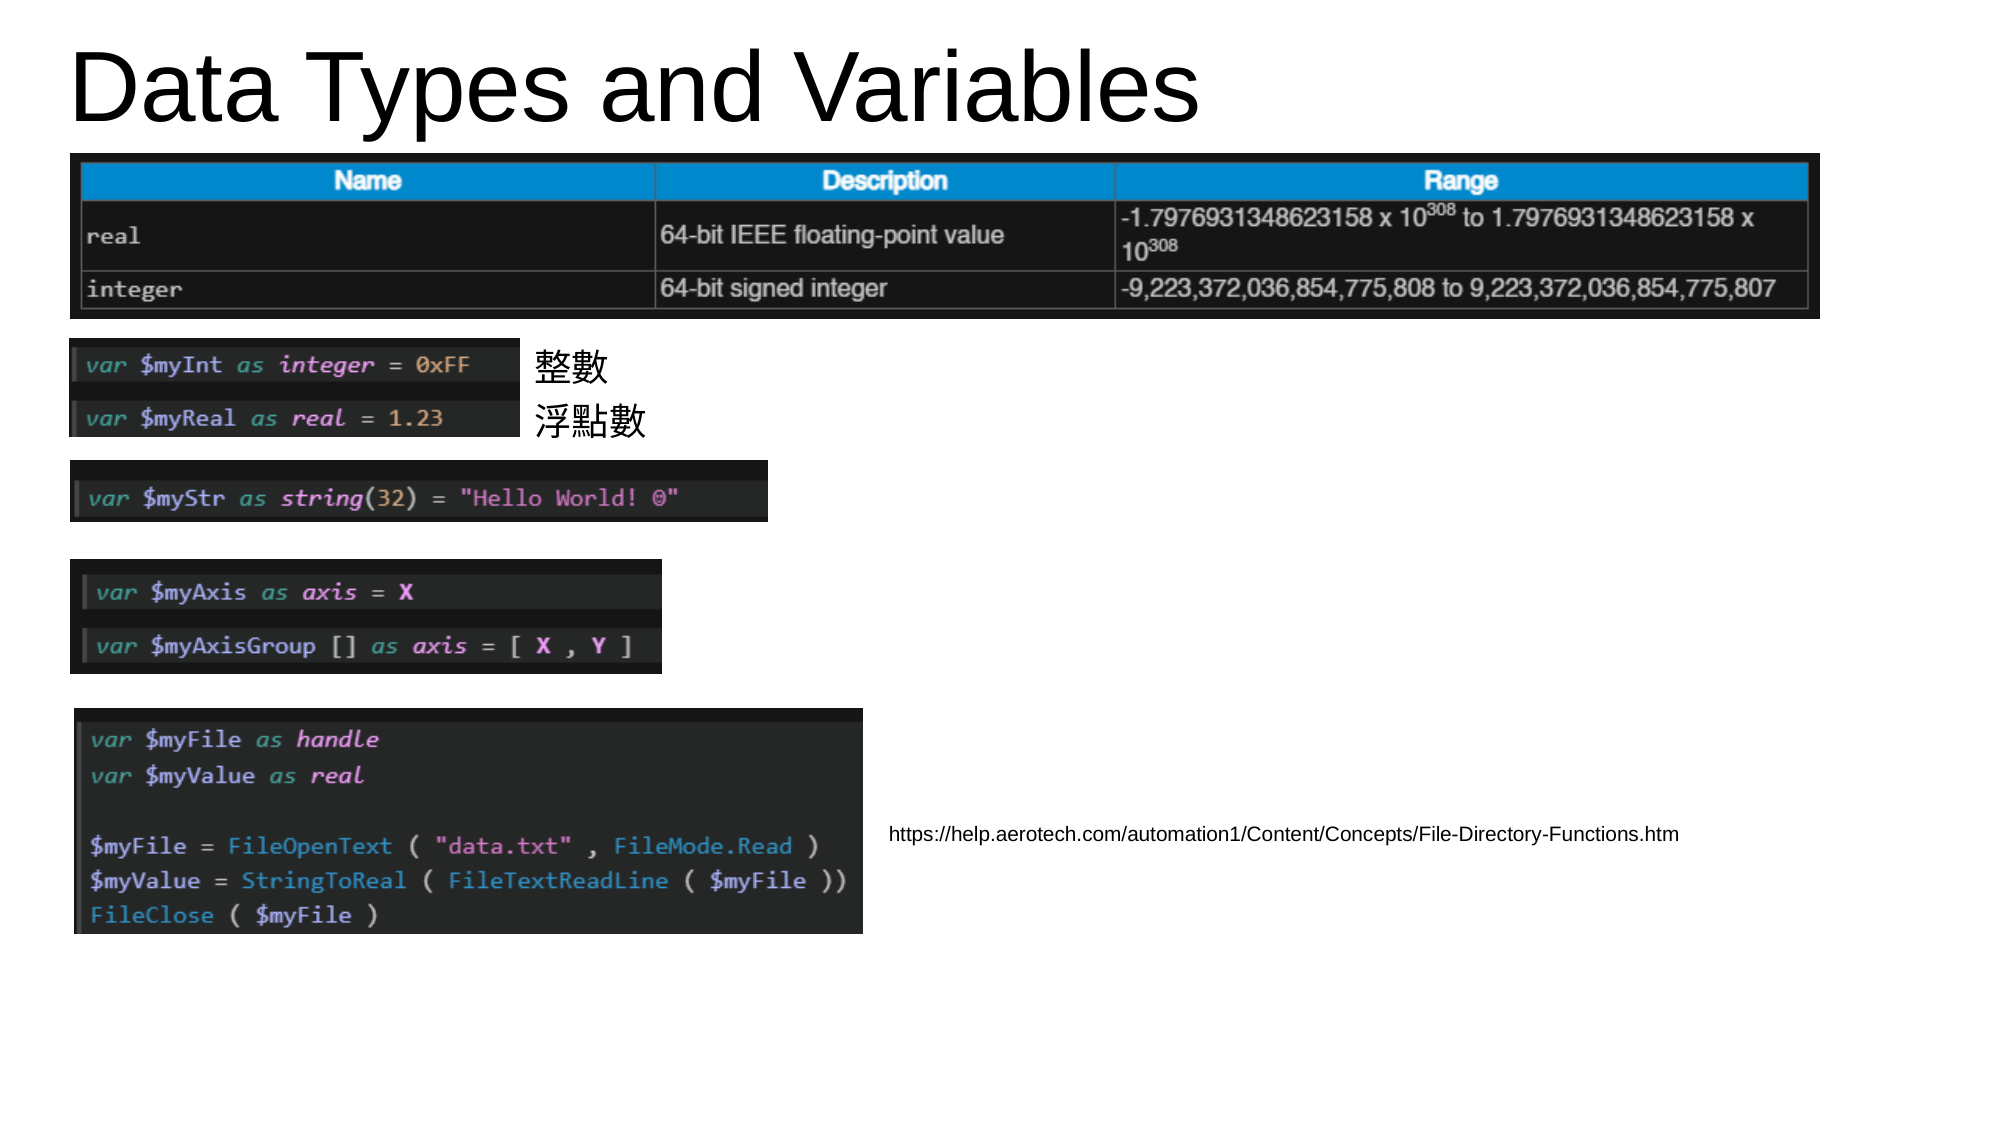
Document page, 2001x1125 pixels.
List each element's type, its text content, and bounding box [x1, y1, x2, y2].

picture [69, 338, 519, 438]
picture [74, 708, 863, 934]
picture [70, 460, 768, 522]
picture [70, 153, 1820, 319]
text_box Data Types and Variables [53, 23, 1323, 486]
text_box 整數 浮點數 [519, 330, 1703, 443]
picture [70, 559, 662, 674]
text_box https://help.aerotech.com/automation1/Content/Concepts/File-Directory-Functions.htm [874, 814, 2000, 872]
